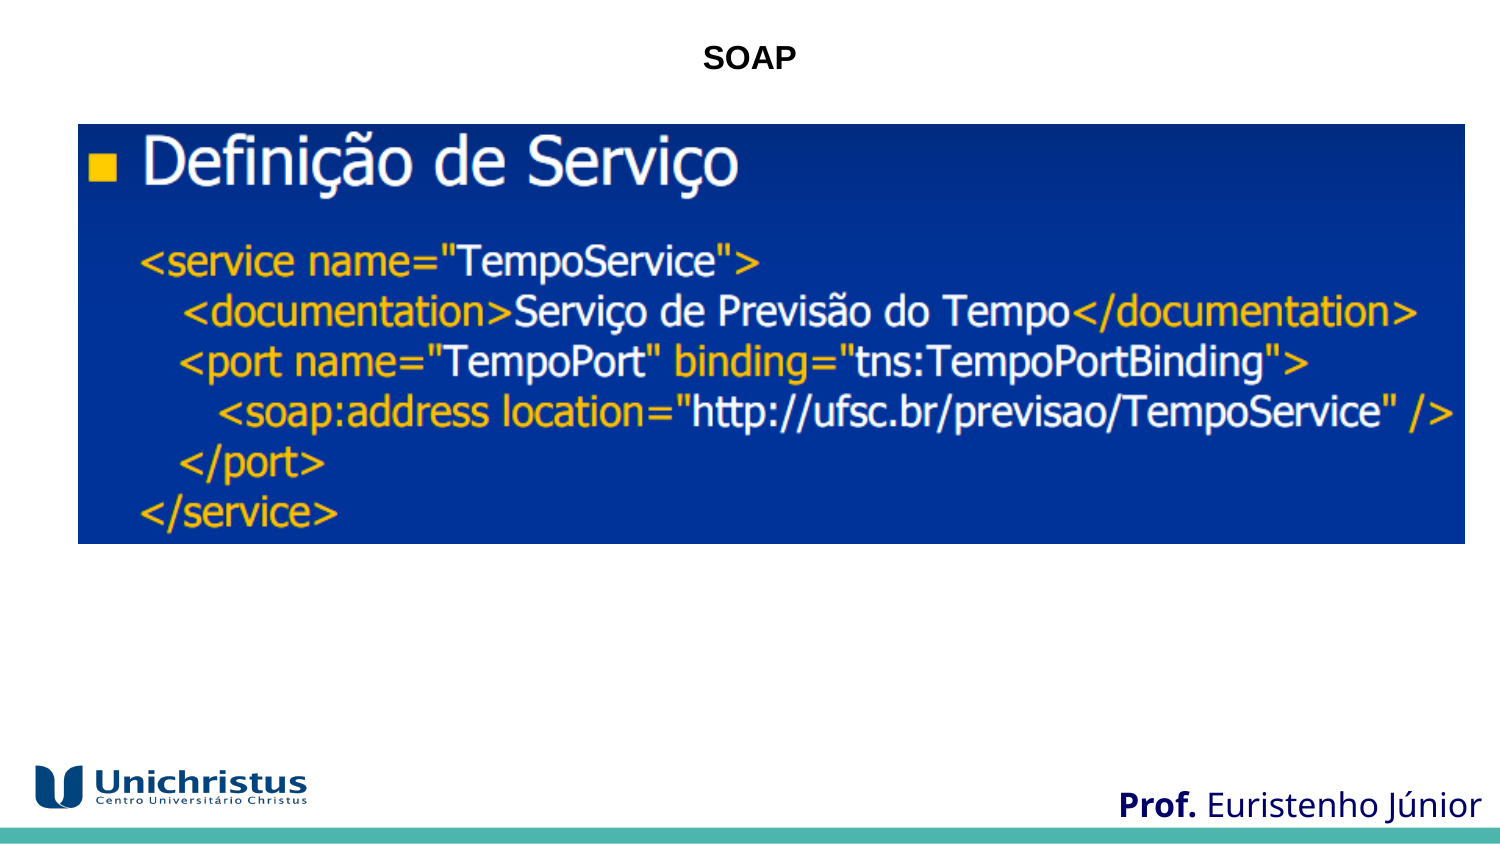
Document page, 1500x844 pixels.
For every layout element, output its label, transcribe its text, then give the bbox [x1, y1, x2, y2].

picture [78, 124, 1465, 544]
text_box Prof. Euristenho Júnior [1103, 773, 1500, 829]
title SOAP [51, 20, 1449, 137]
picture [31, 763, 311, 810]
